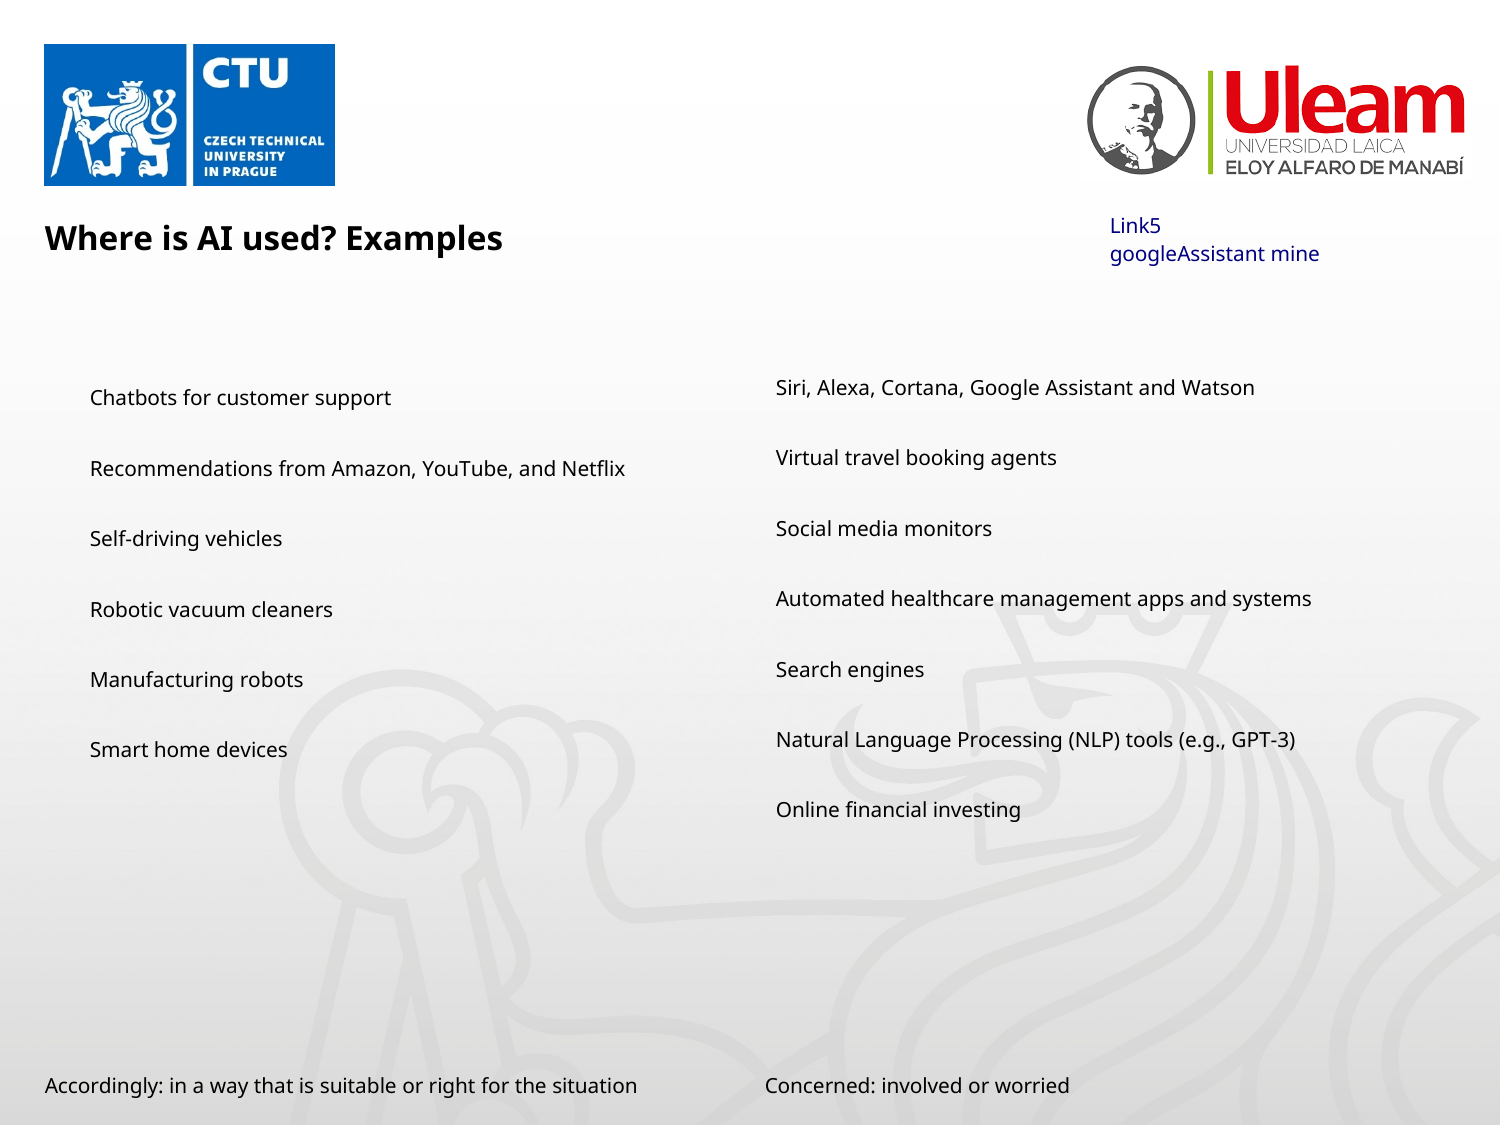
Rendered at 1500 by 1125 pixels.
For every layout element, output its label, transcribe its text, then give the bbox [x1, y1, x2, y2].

text_box Siri, Alexa, Cortana, Google Assistant and Watson Virtual travel booking agents Social media monitors Automated healthcare management apps and systems Search engines Natural Language Processing (NLP) tools (e.g., GPT-3) Online financial investing [761, 296, 1366, 901]
text_box Concerned: involved or worried [750, 1065, 1486, 1125]
text_box Accordingly: in a way that is suitable or right for the situation [30, 1065, 750, 1125]
text_box Chatbots for customer support Recommendations from Amazon, YouTube, and Netflix Self-driving vehicles Robotic vacuum cleaners Manufacturing robots Smart home devices [75, 377, 679, 841]
picture [0, 0, 1500, 1125]
text_box Link5googleAssistant mine [1095, 205, 1381, 271]
text_box Where is AI used? Examples [30, 210, 585, 336]
